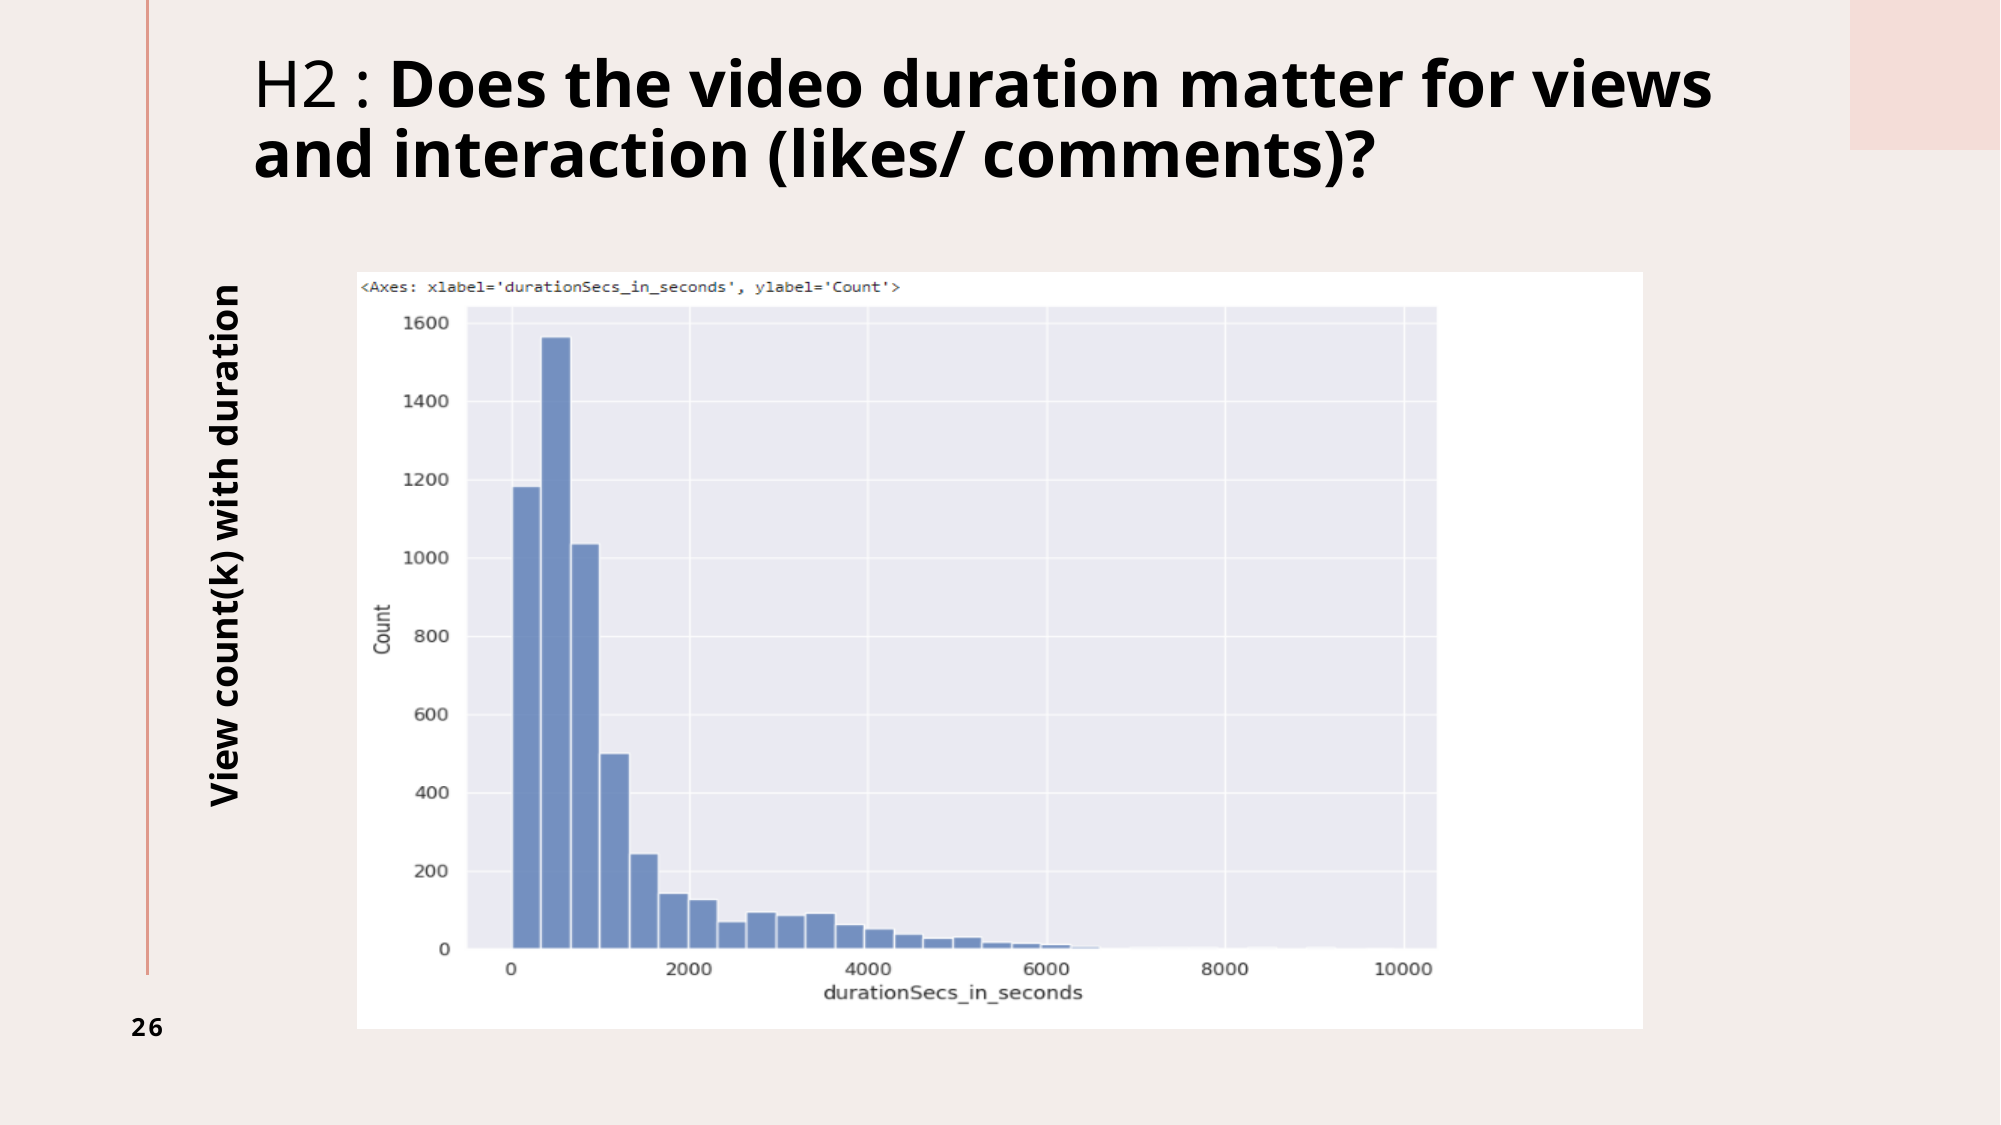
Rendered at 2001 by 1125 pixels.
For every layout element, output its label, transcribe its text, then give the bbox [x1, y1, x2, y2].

title H2 : Does the video duration matter for views and interaction (likes/ comments)? [253, 43, 1863, 278]
text_box View count(k) with duration [192, 331, 254, 823]
picture [357, 272, 1643, 1029]
text_box [67, 975, 227, 1082]
